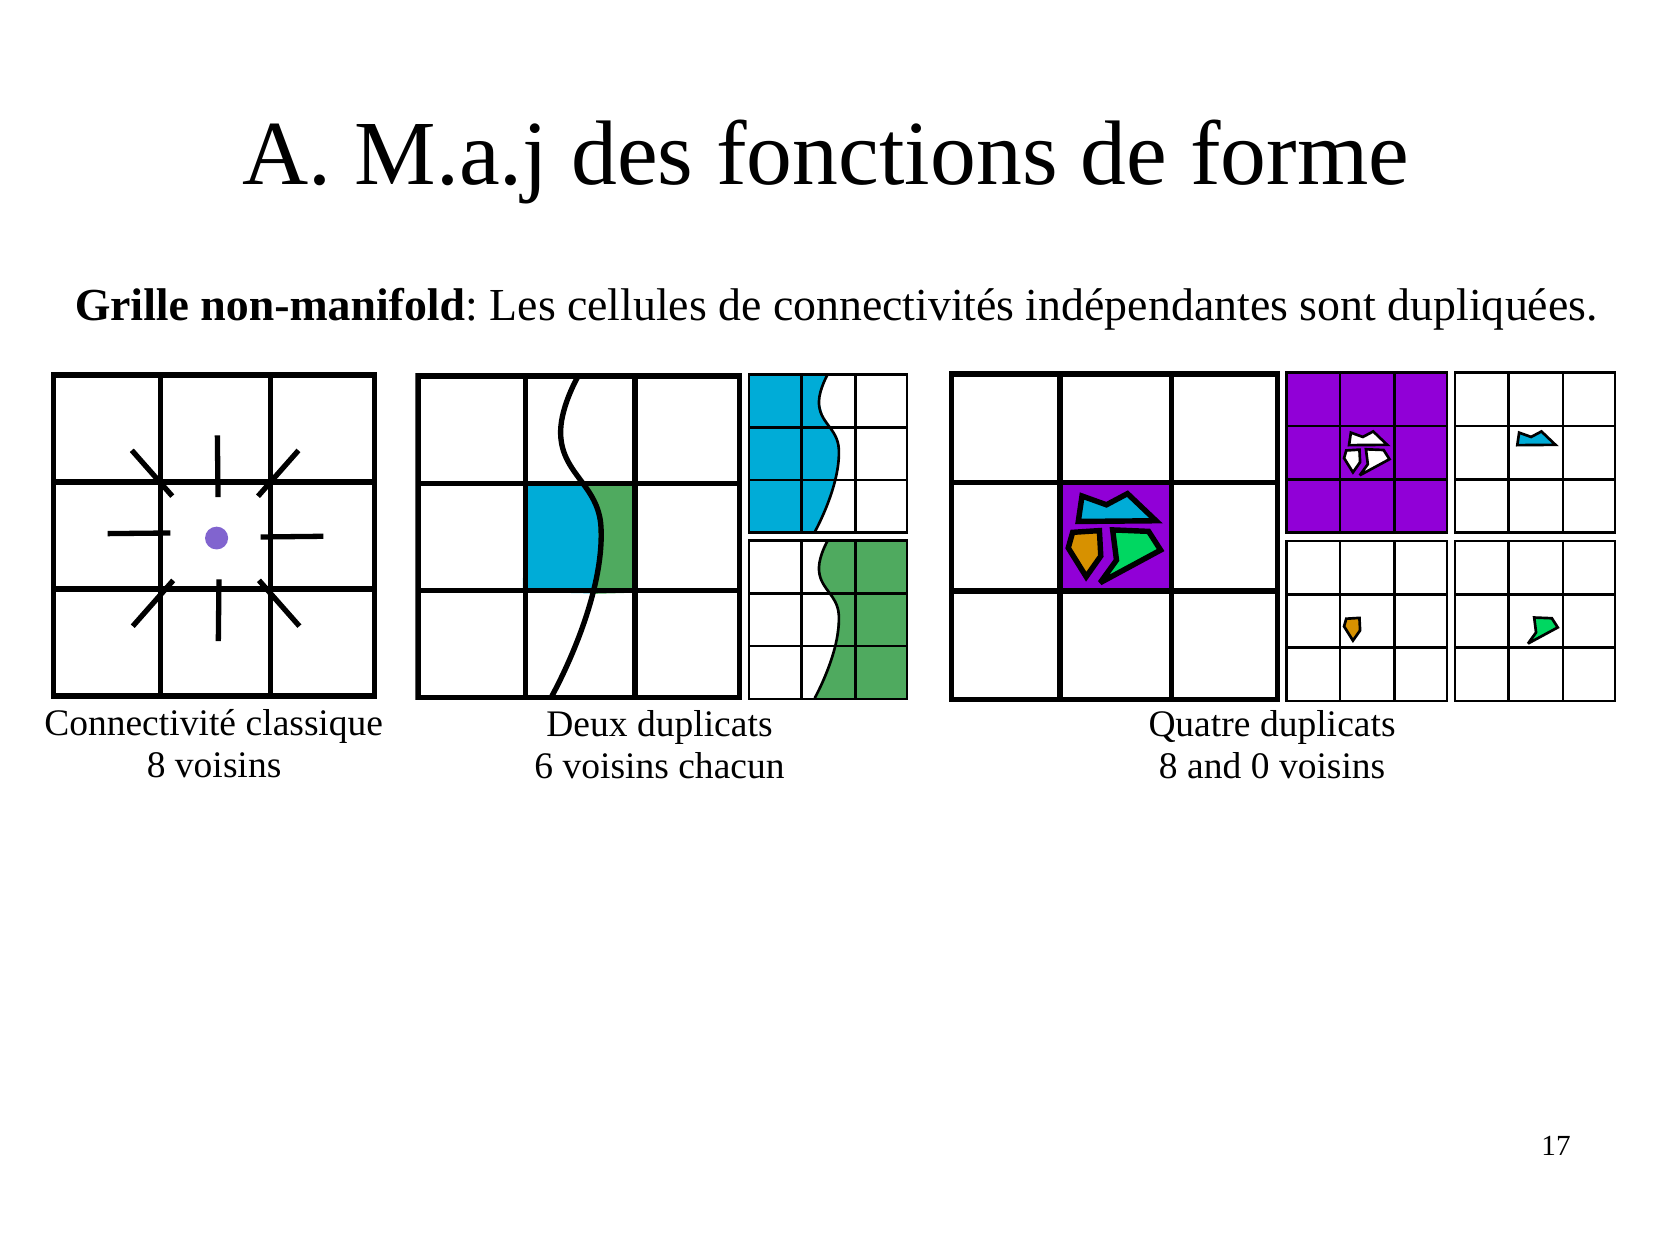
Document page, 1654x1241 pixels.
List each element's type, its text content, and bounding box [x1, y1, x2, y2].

text_box Grille non-manifold: Les cellules de connectivités indépendantes sont dupliquées. [60, 272, 1614, 339]
text_box Connectivité classique 8 voisins [29, 694, 399, 794]
picture [51, 372, 378, 694]
text_box Quatre duplicats 8 and 0 voisins [1133, 695, 1432, 795]
title A. M.a.j des fonctions de forme [82, 49, 1571, 257]
text_box Deux duplicats 6 voisins chacun [519, 695, 805, 795]
picture [948, 371, 1617, 703]
picture [415, 373, 909, 701]
